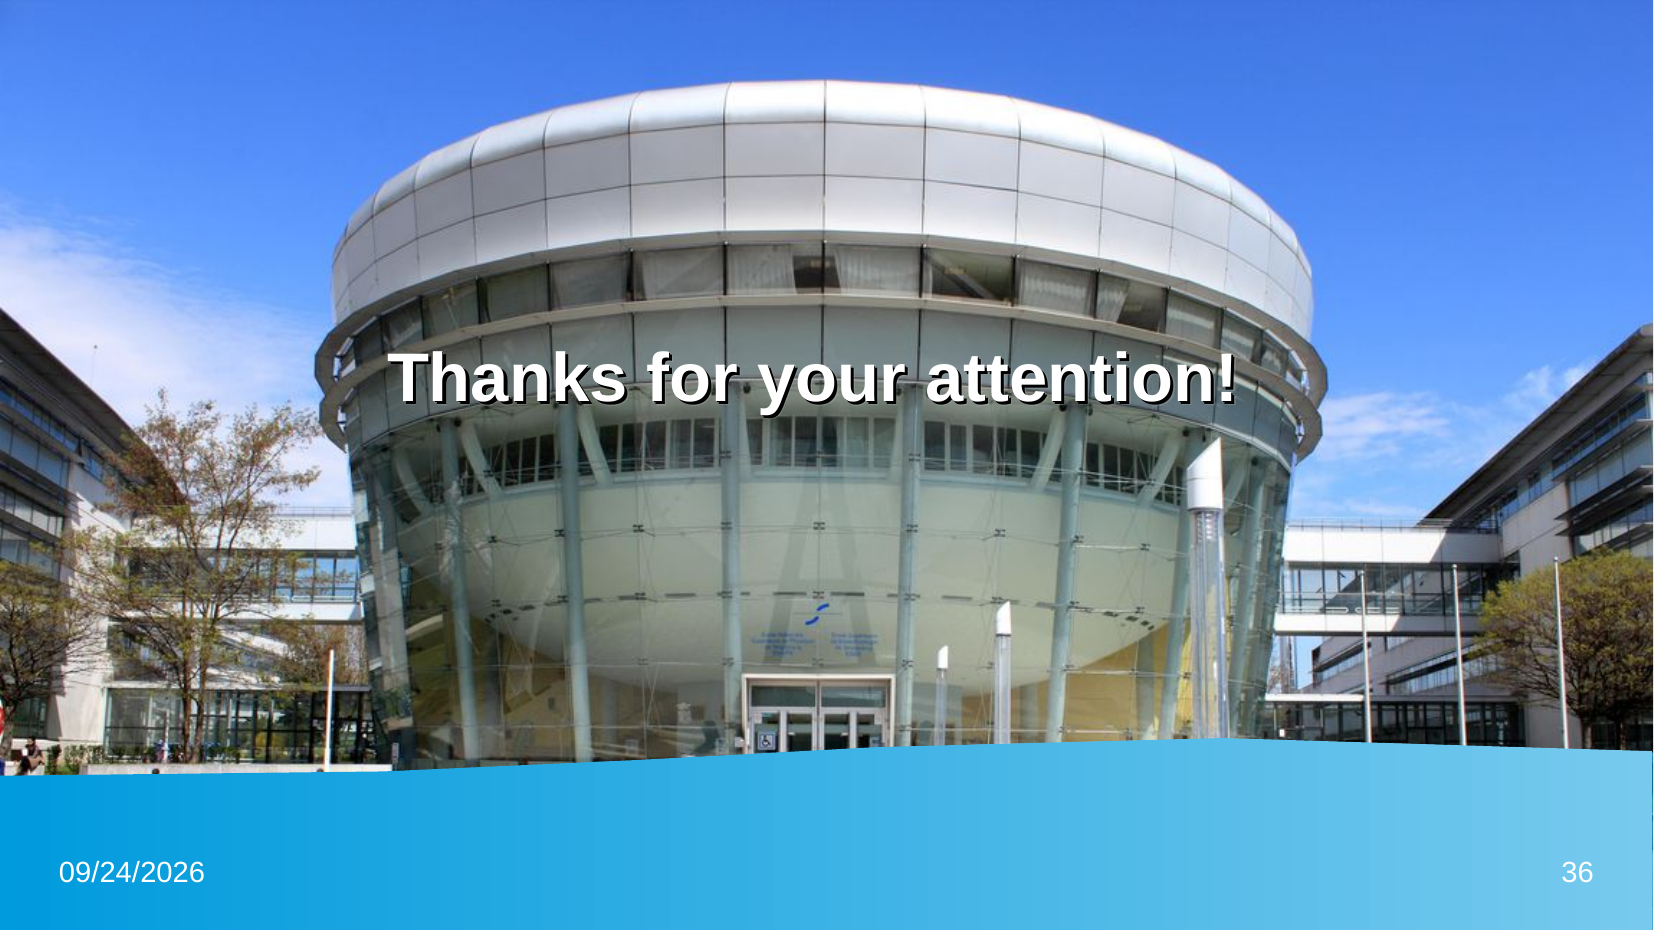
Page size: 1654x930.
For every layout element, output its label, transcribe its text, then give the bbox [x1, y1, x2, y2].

title Thanks for your attention! [75, 284, 1551, 471]
picture [0, 0, 1654, 775]
